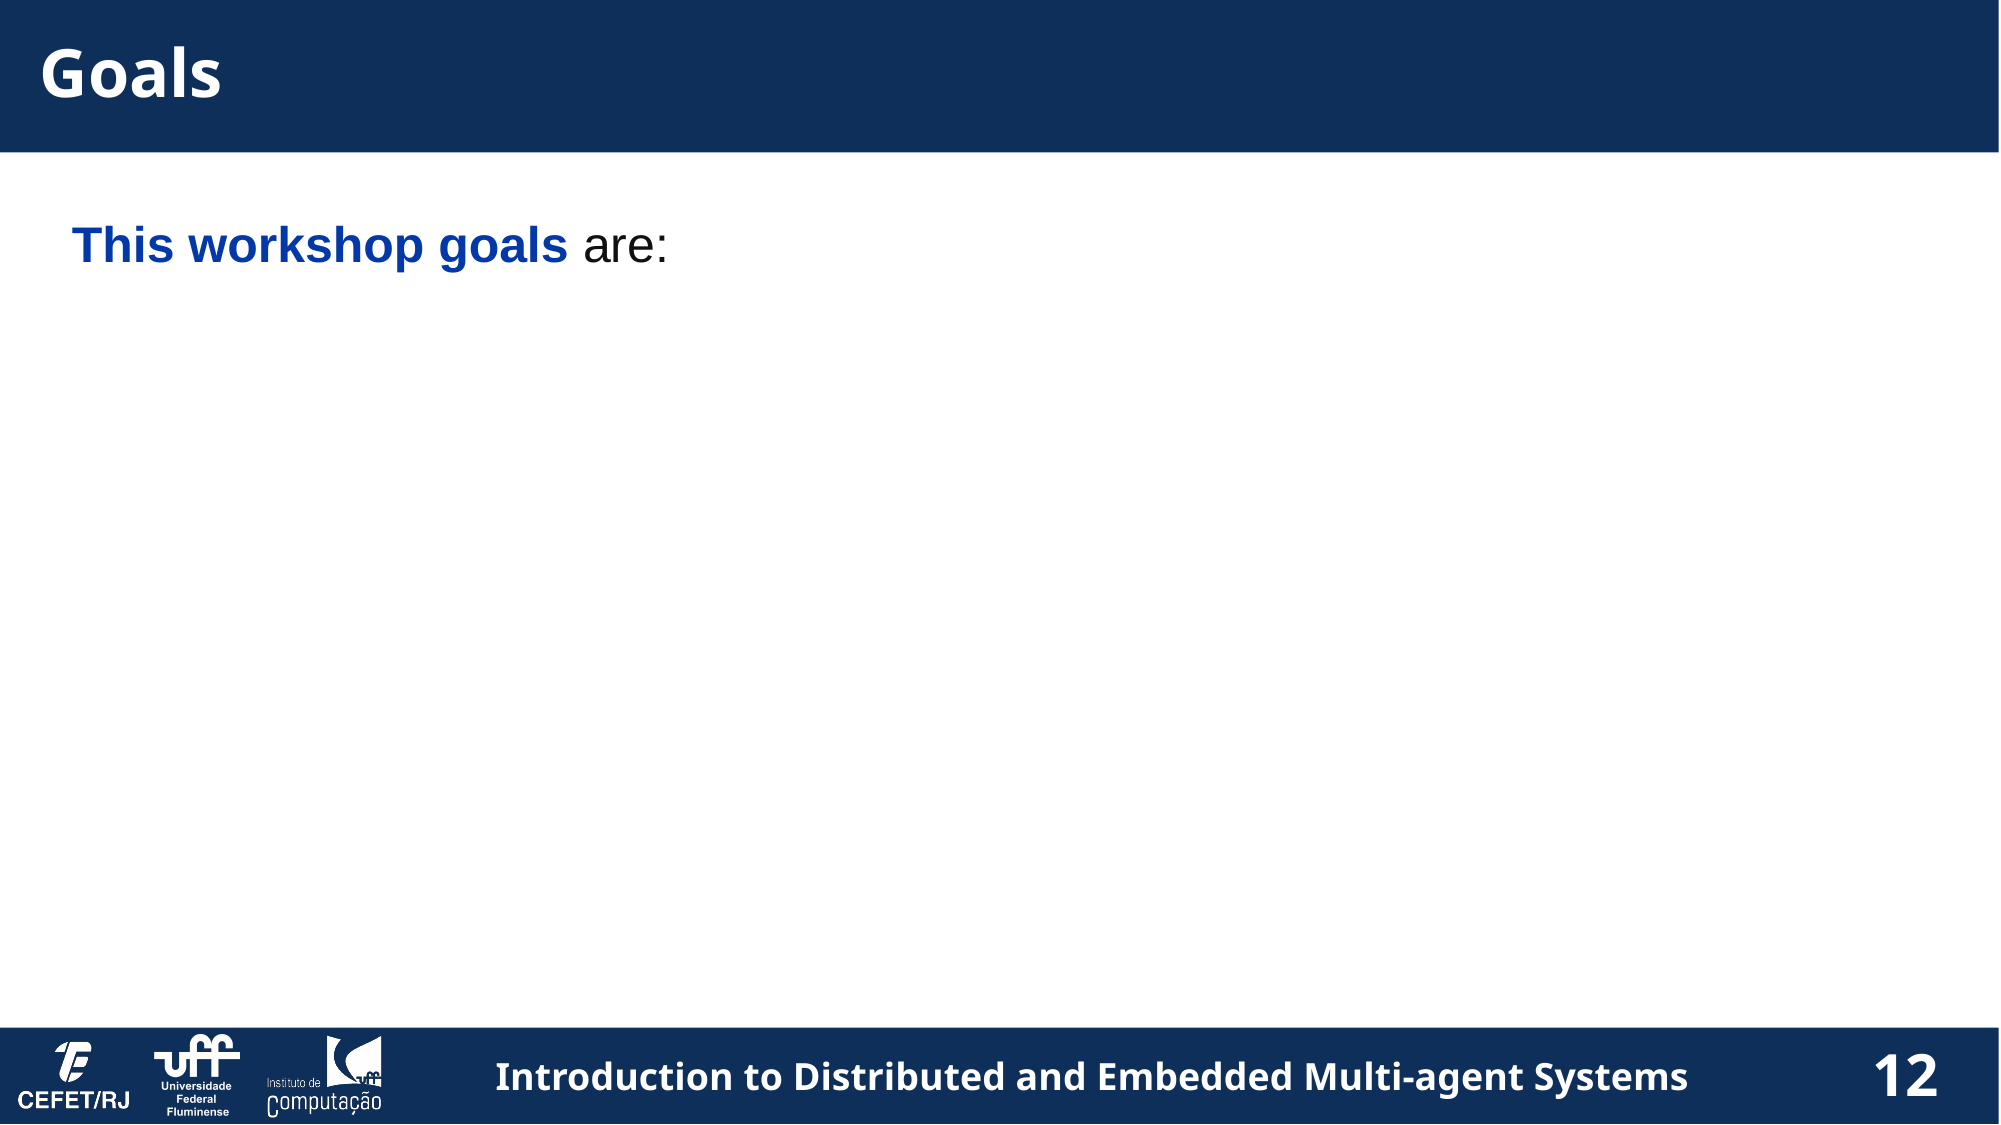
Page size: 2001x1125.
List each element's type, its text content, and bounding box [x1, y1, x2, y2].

text_box This workshop goals are: [57, 188, 1967, 1016]
picture [153, 1033, 241, 1121]
text_box Goals [25, 23, 1999, 119]
picture [18, 1021, 129, 1125]
picture [265, 1033, 383, 1118]
